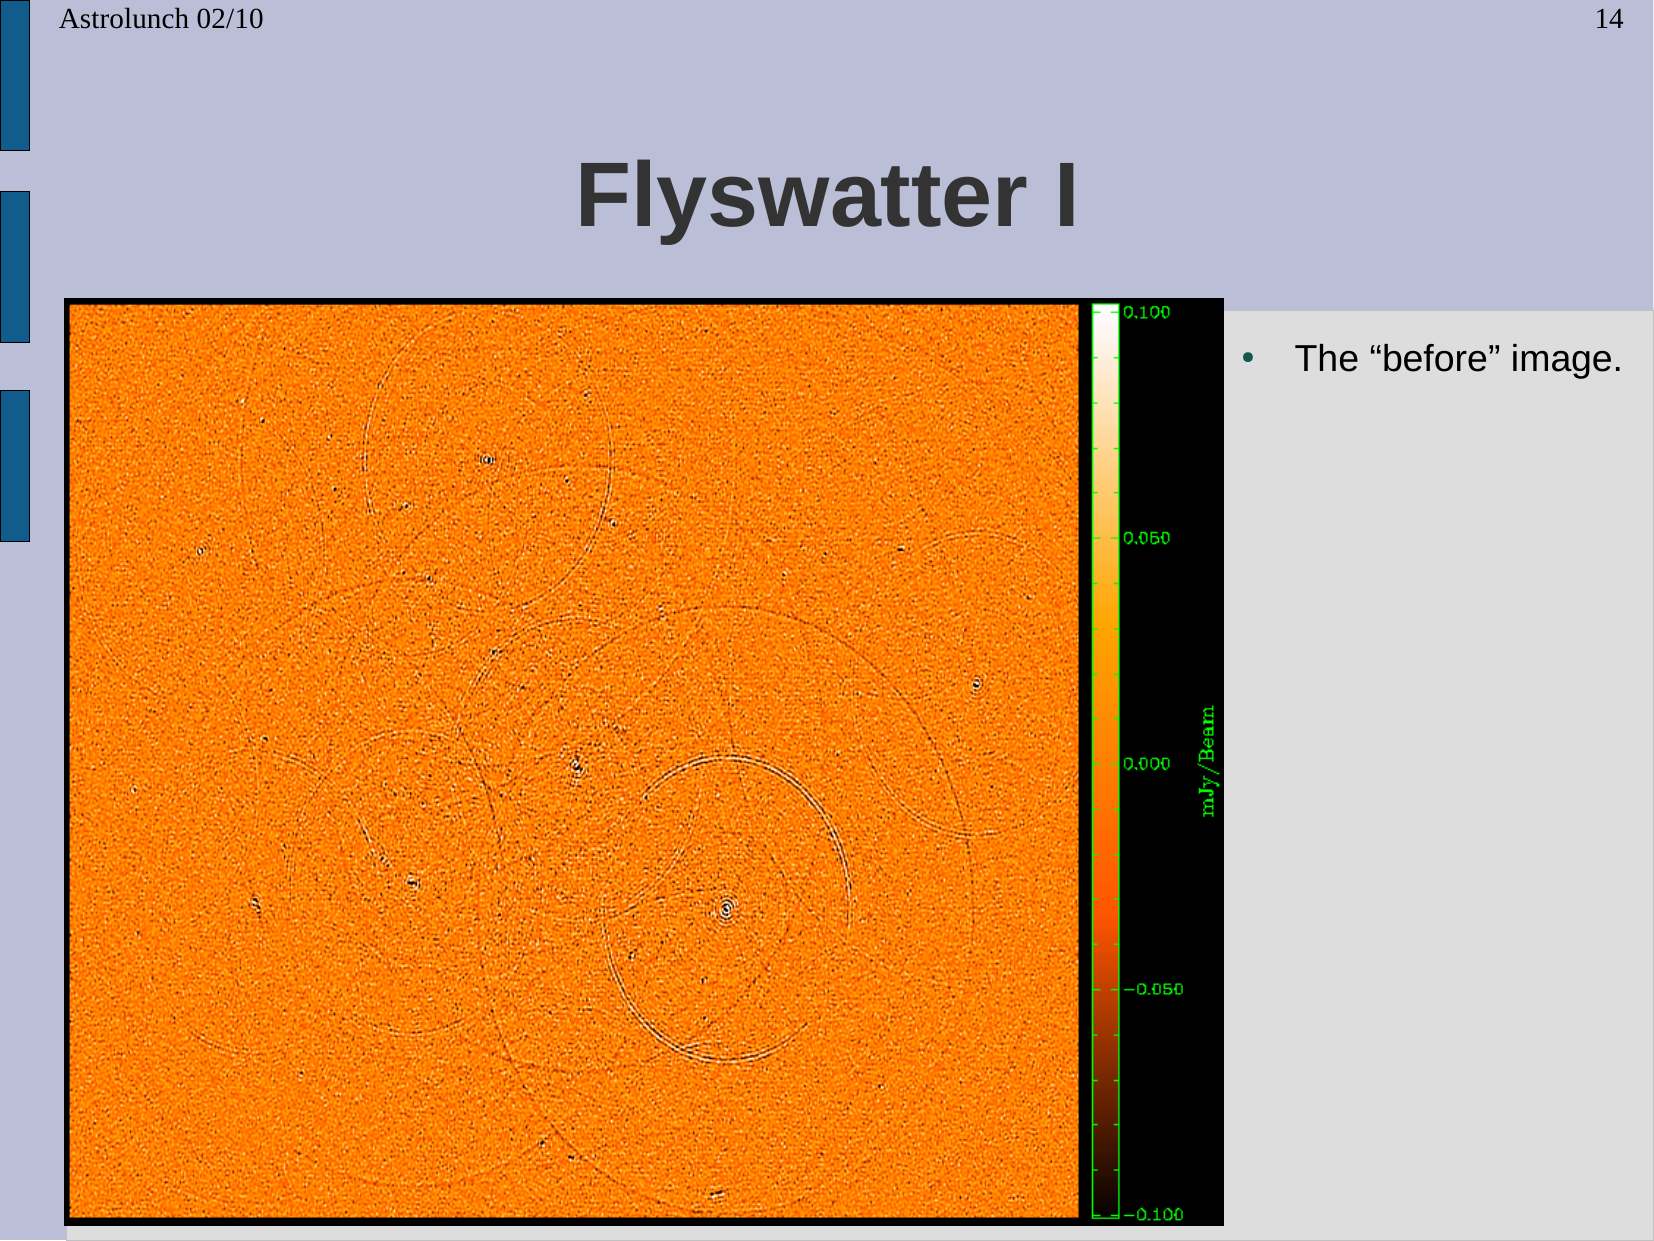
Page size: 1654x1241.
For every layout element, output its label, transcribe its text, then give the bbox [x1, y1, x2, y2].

title Flyswatter I [121, 91, 1534, 299]
picture [64, 298, 1224, 1226]
list The “before” image. [1223, 337, 1654, 1163]
